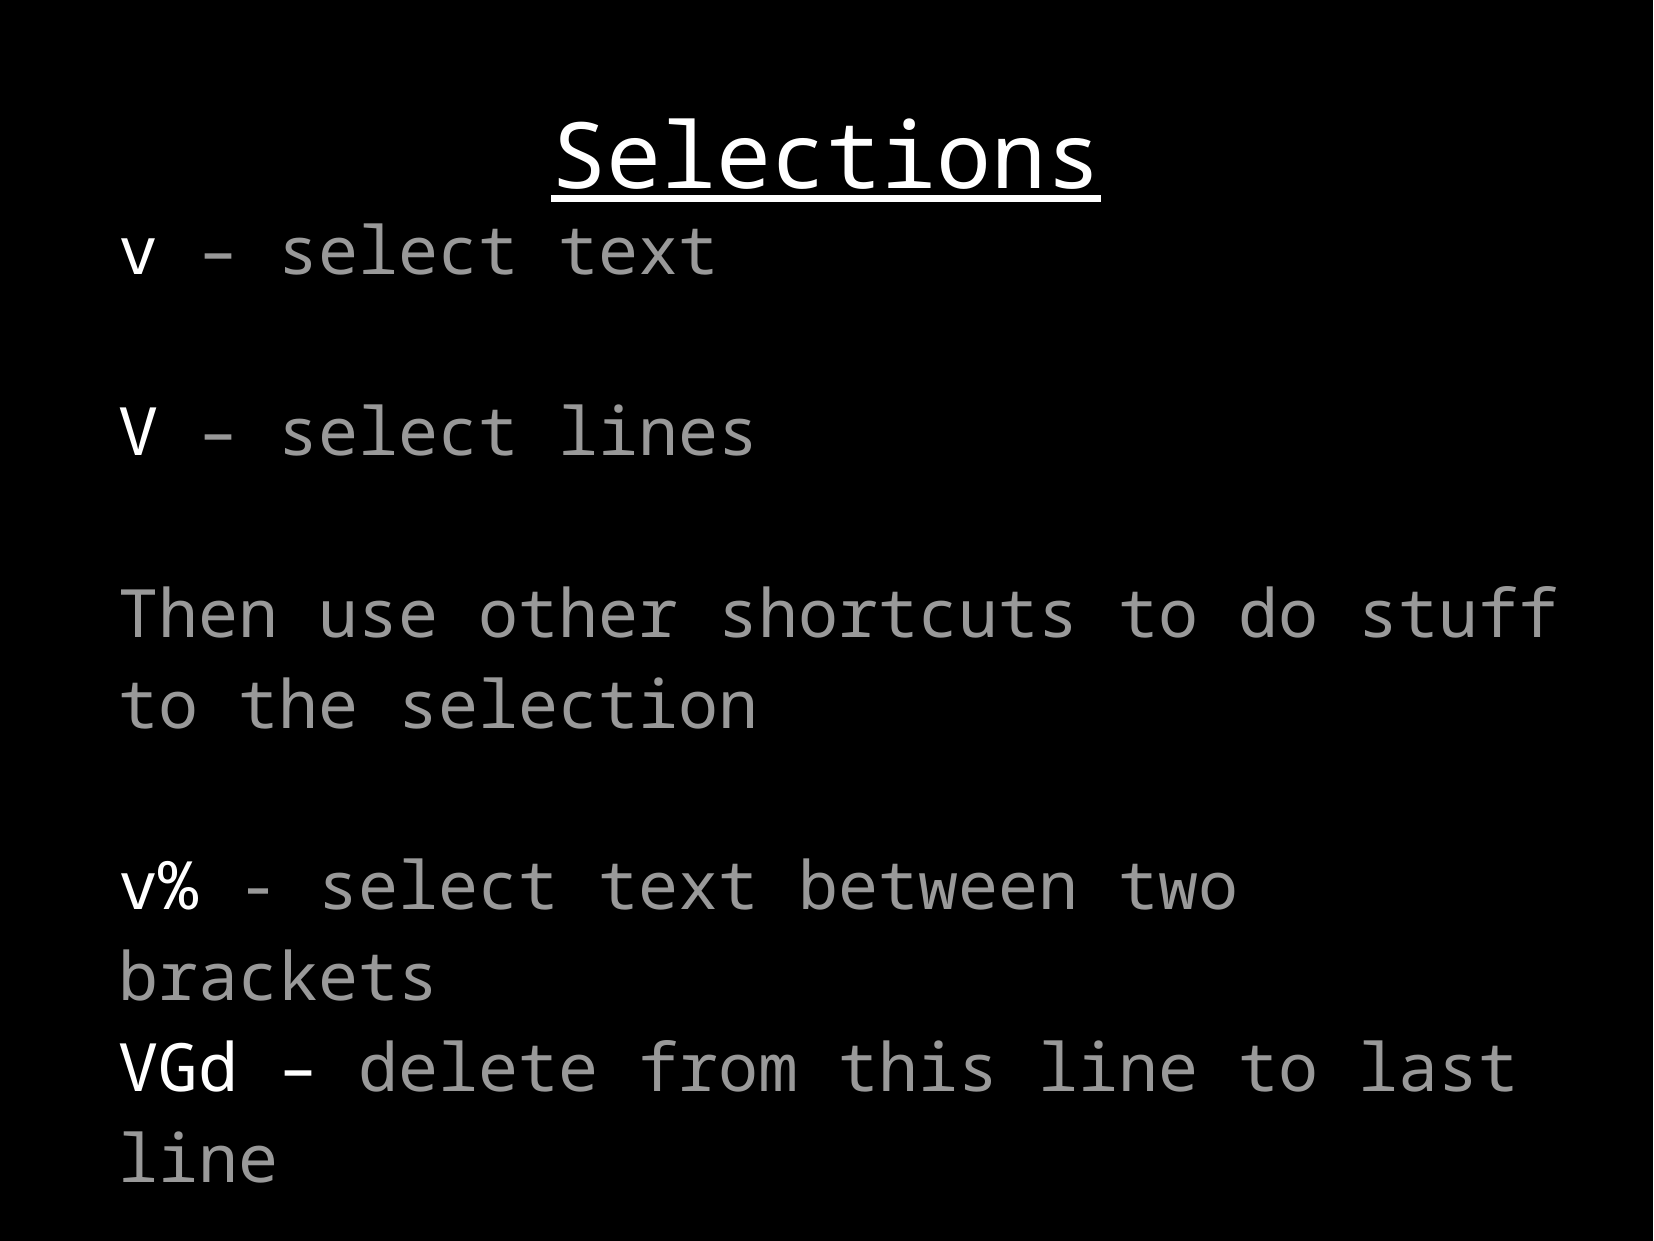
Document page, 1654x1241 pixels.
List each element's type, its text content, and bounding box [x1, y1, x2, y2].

subtitle v – select text V – select lines Then use other shortcuts to do stuff to the selection v% - select text between two brackets VGd – delete from this line to last line [82, 210, 1571, 1195]
title Selections [82, 49, 1571, 210]
